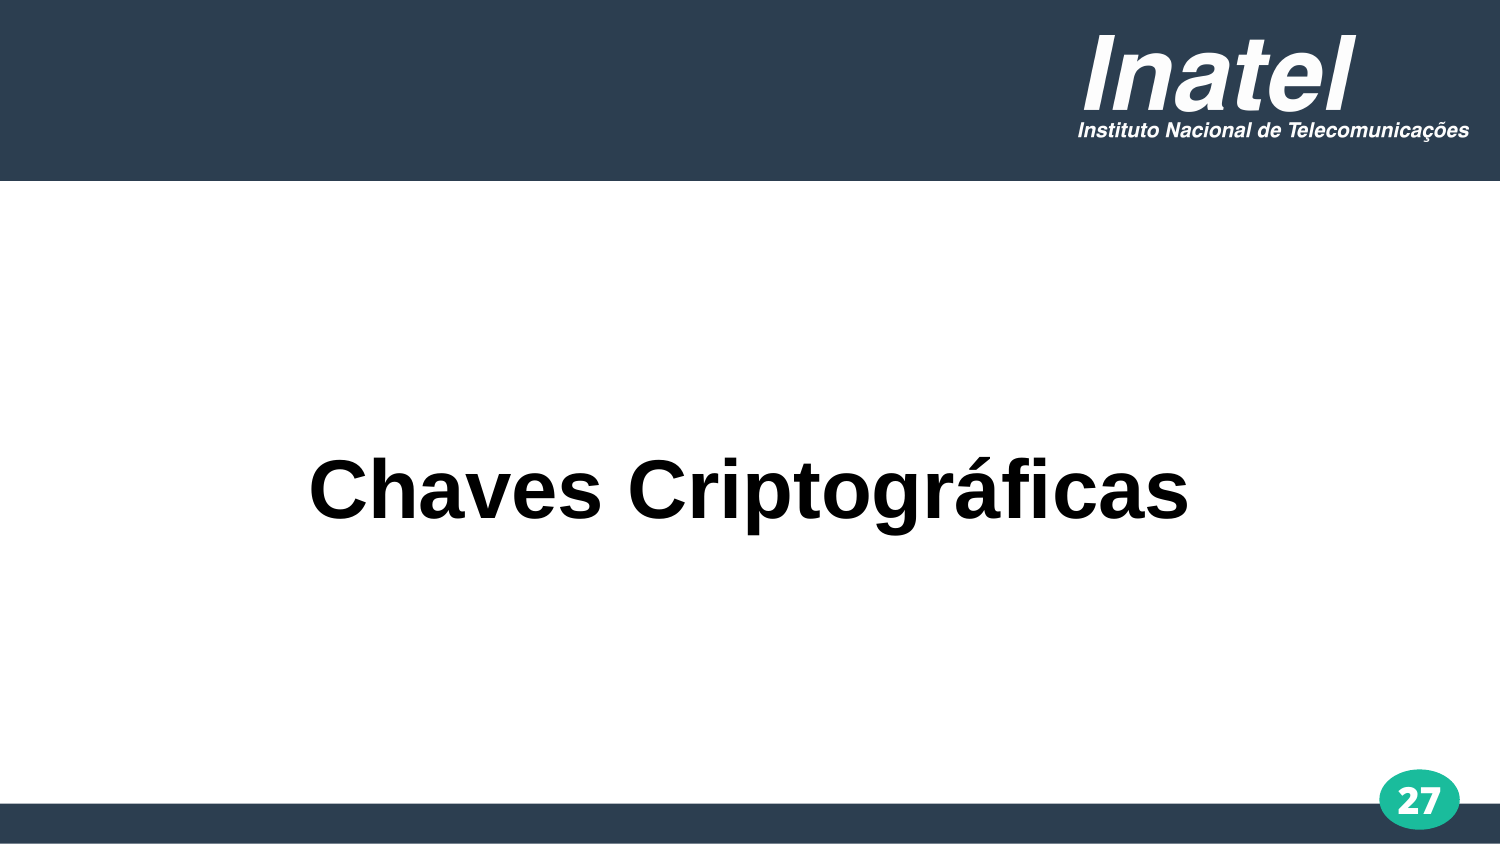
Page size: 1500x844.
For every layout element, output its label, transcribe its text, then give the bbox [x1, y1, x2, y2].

text_box Chaves Criptográficas [11, 188, 1489, 792]
picture [1078, 35, 1469, 142]
